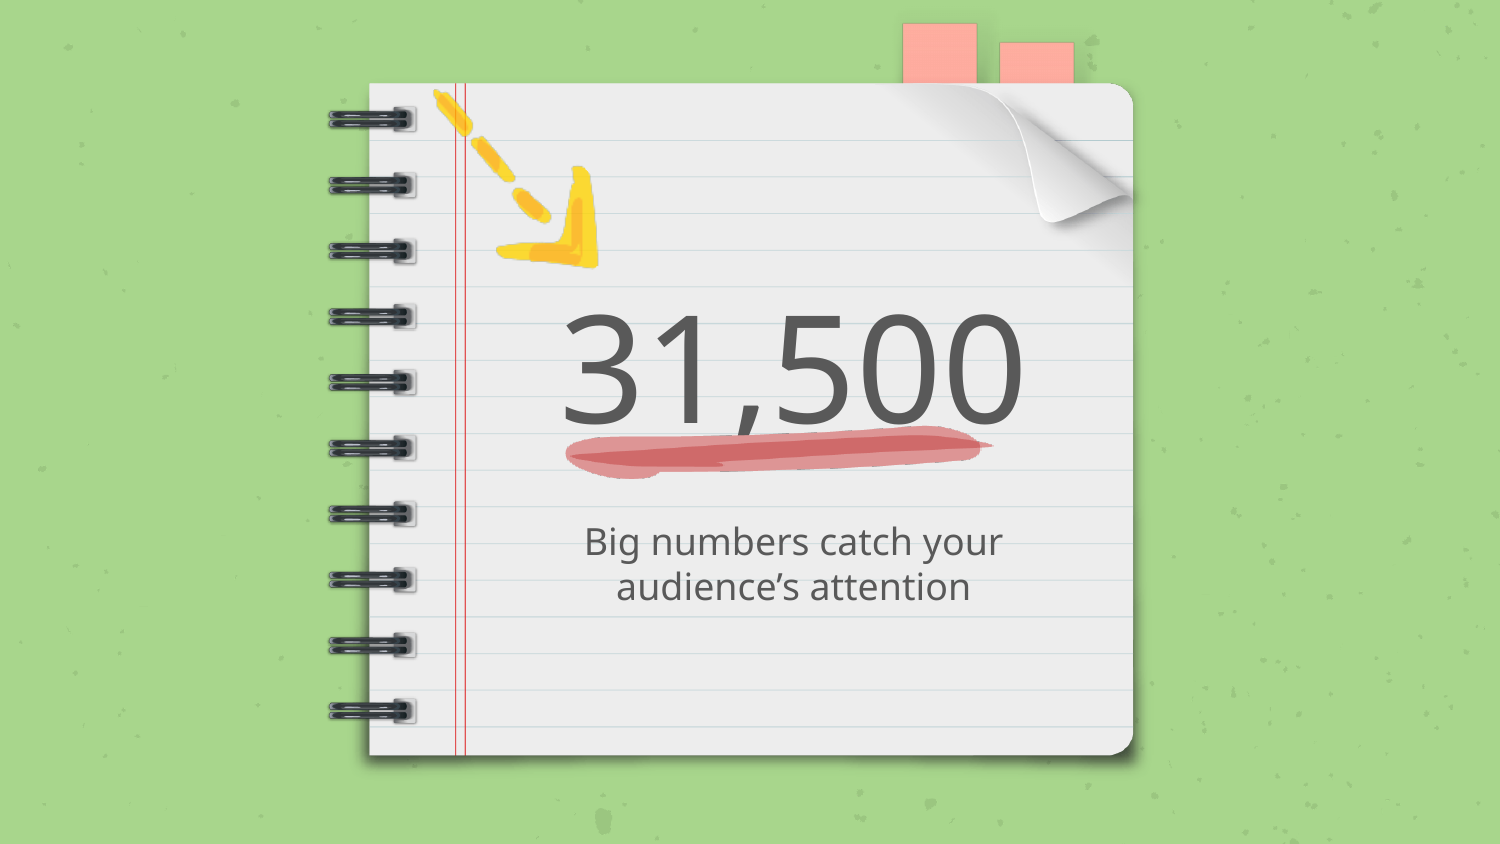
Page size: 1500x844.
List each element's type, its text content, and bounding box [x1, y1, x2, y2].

title 31,500 [465, 269, 1122, 457]
list Big numbers catch your audience’s attention [547, 502, 1041, 716]
picture [323, 0, 1177, 791]
